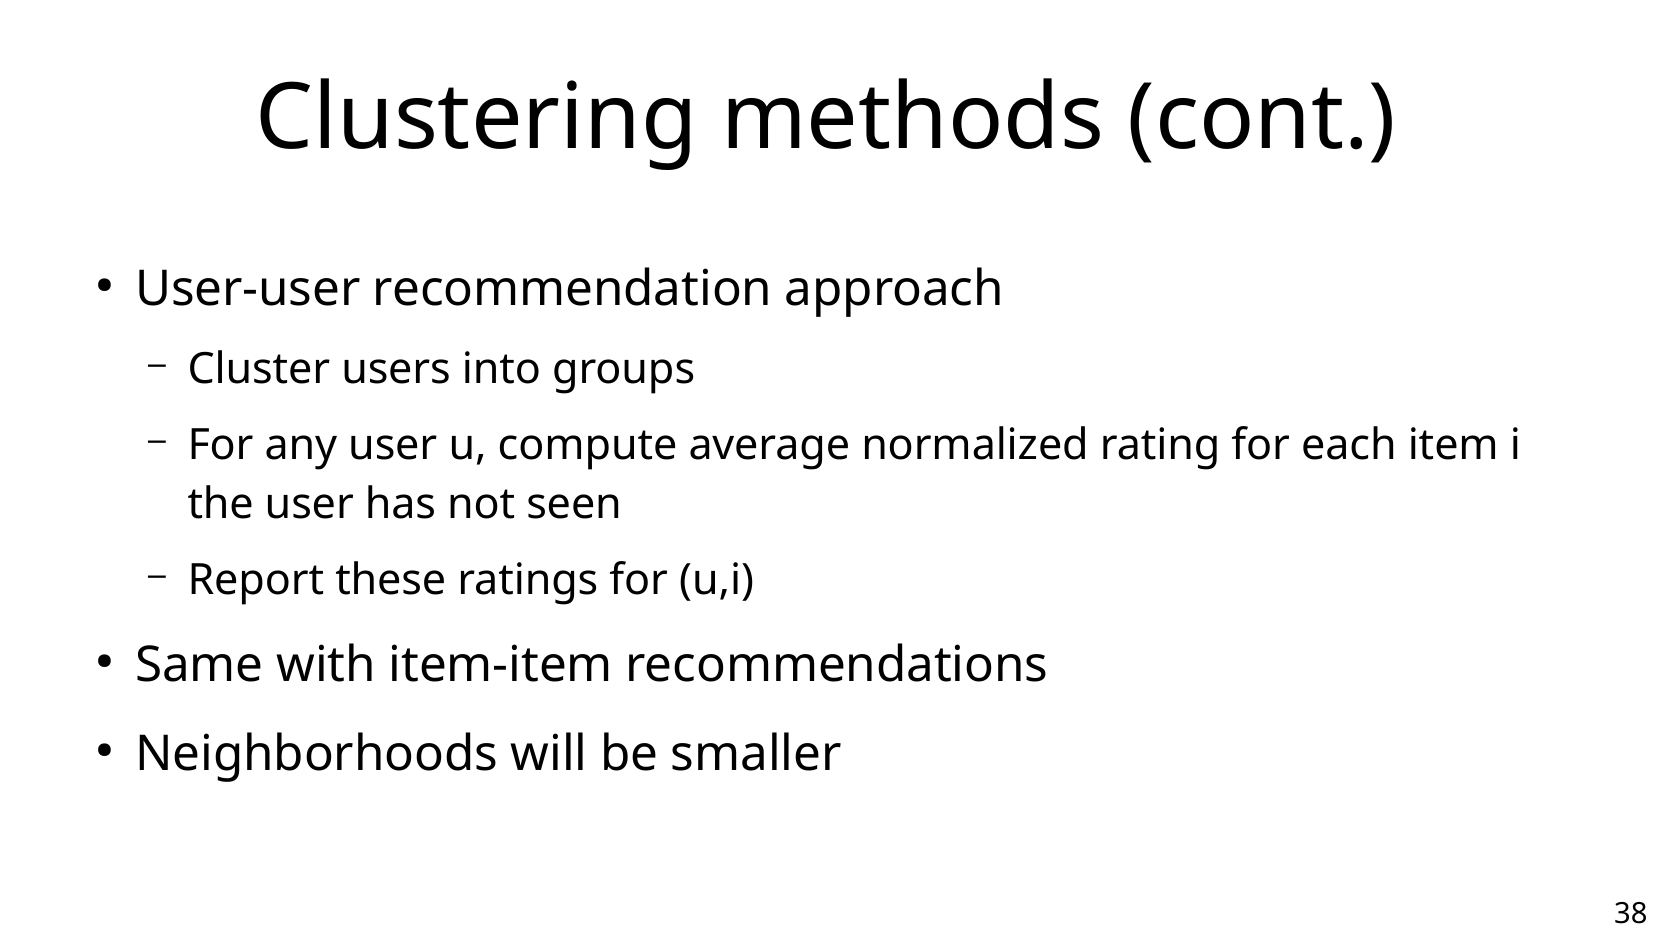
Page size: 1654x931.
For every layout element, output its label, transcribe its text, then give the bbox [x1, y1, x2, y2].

title Clustering methods (cont.) [82, 1, 1571, 226]
list User-user recommendation approach Cluster users into groups For any user u, compute average normalized rating for each item i the user has not seen Report these ratings for (u,i) Same with item-item recommendations Neighborhoods will be smaller [82, 253, 1571, 793]
